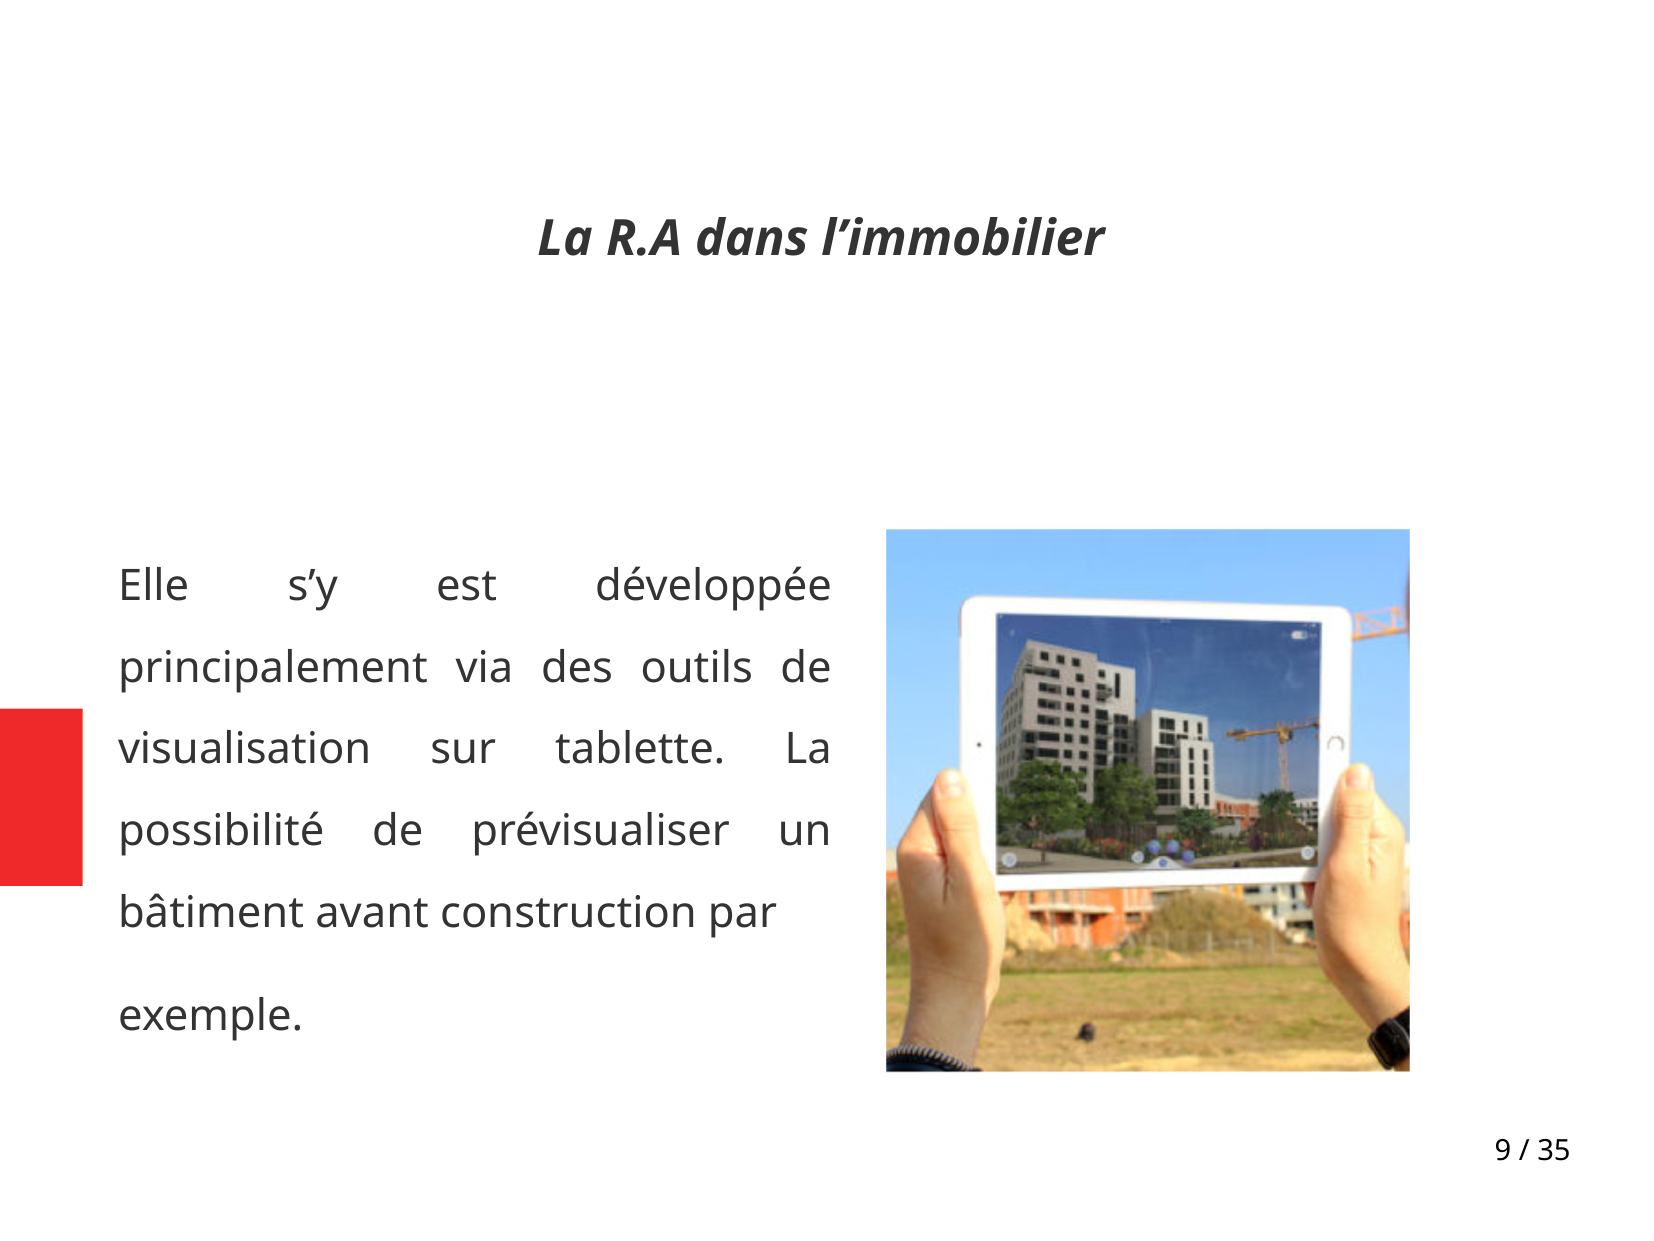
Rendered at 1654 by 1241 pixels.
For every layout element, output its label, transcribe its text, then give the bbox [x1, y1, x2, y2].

title La R.A dans l’immobilier [118, 118, 1524, 355]
list Elle s’y est développée principalement via des outils de visualisation sur tablette. La possibilité de prévisualiser un bâtiment avant construction par exemple. [118, 531, 833, 1052]
picture [885, 528, 1410, 1075]
